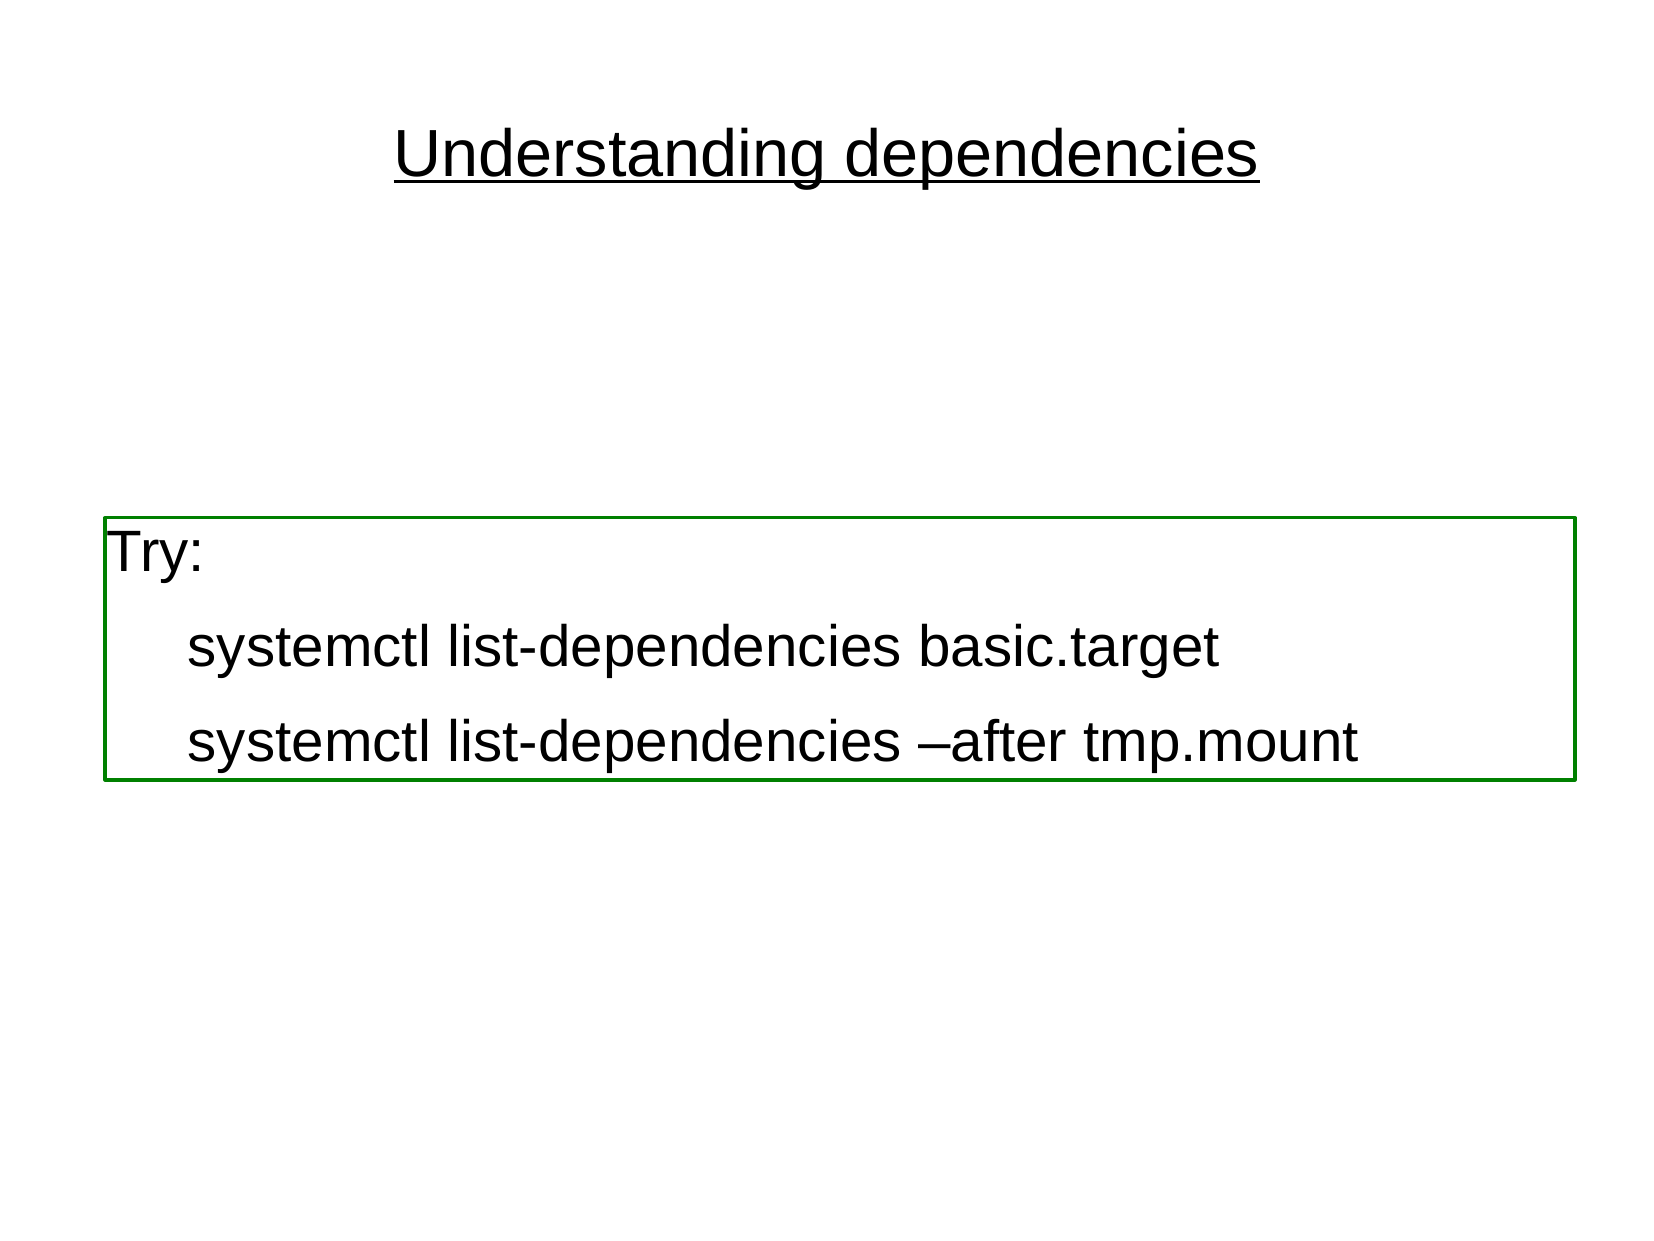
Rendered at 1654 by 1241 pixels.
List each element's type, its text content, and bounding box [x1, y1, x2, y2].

title Understanding dependencies [82, 49, 1571, 257]
list Try: systemctl list-dependencies basic.target systemctl list-dependencies –after tmp.mount [105, 517, 1576, 781]
